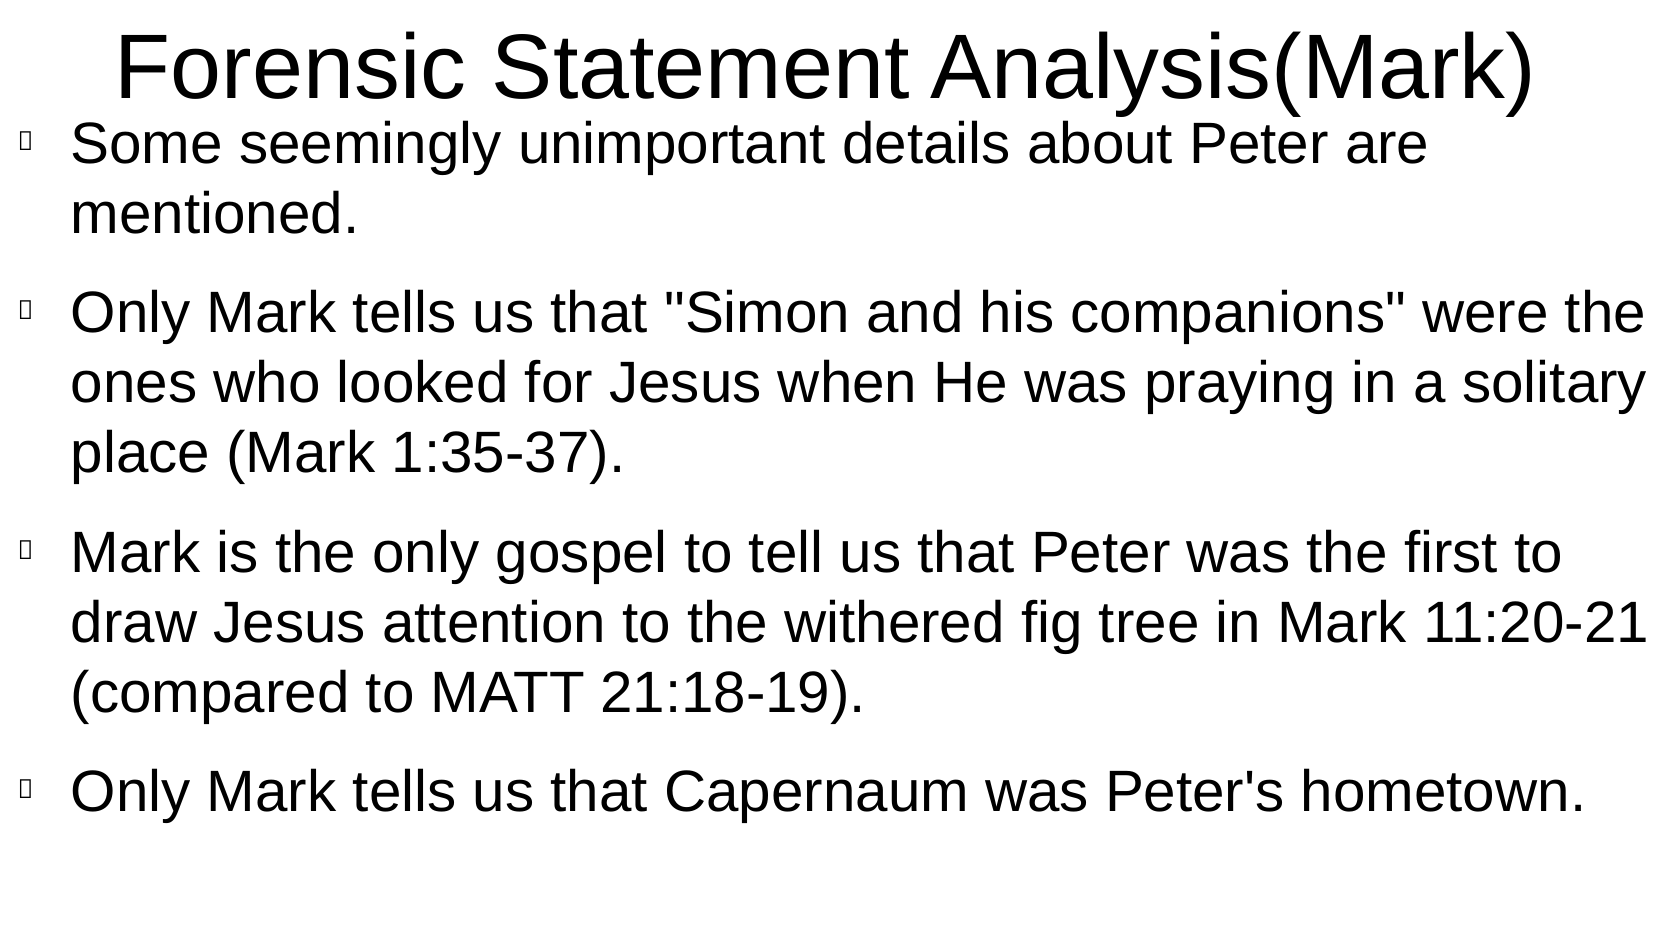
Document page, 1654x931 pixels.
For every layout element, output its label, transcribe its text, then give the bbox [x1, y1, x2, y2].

title Forensic Statement Analysis(Mark) [82, 0, 1571, 105]
list Some seemingly unimportant details about Peter are mentioned. Only Mark tells us that "Simon and his companions" were the ones who looked for Jesus when He was praying in a solitary place (Mark 1:35-37). Mark is the only gospel to tell us that Peter was the first to draw Jesus attention to the withered fig tree in Mark 11:20-21 (compared to MATT 21:18-19). Only Mark tells us that Capernaum was Peter's hometown. [0, 105, 1654, 931]
